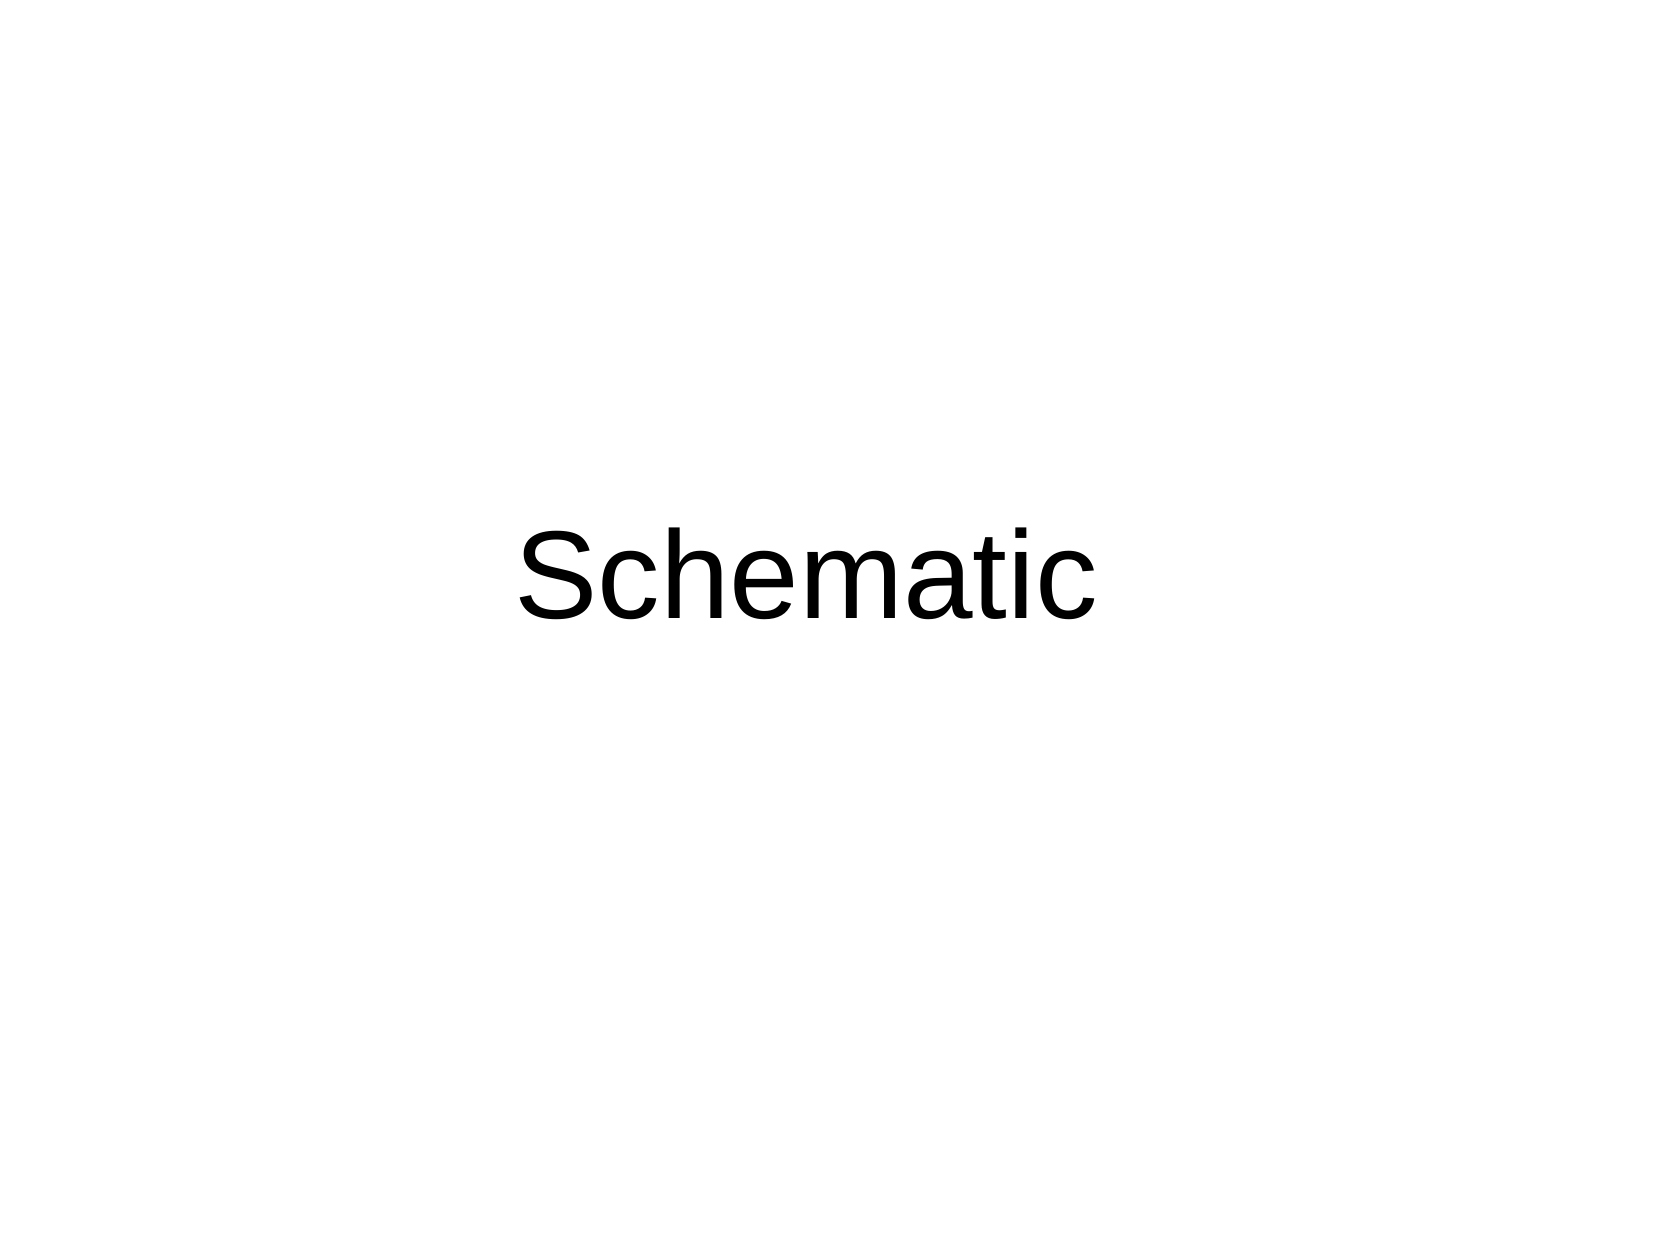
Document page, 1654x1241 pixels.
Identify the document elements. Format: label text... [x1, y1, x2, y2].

subtitle Schematic [62, 46, 1551, 1106]
